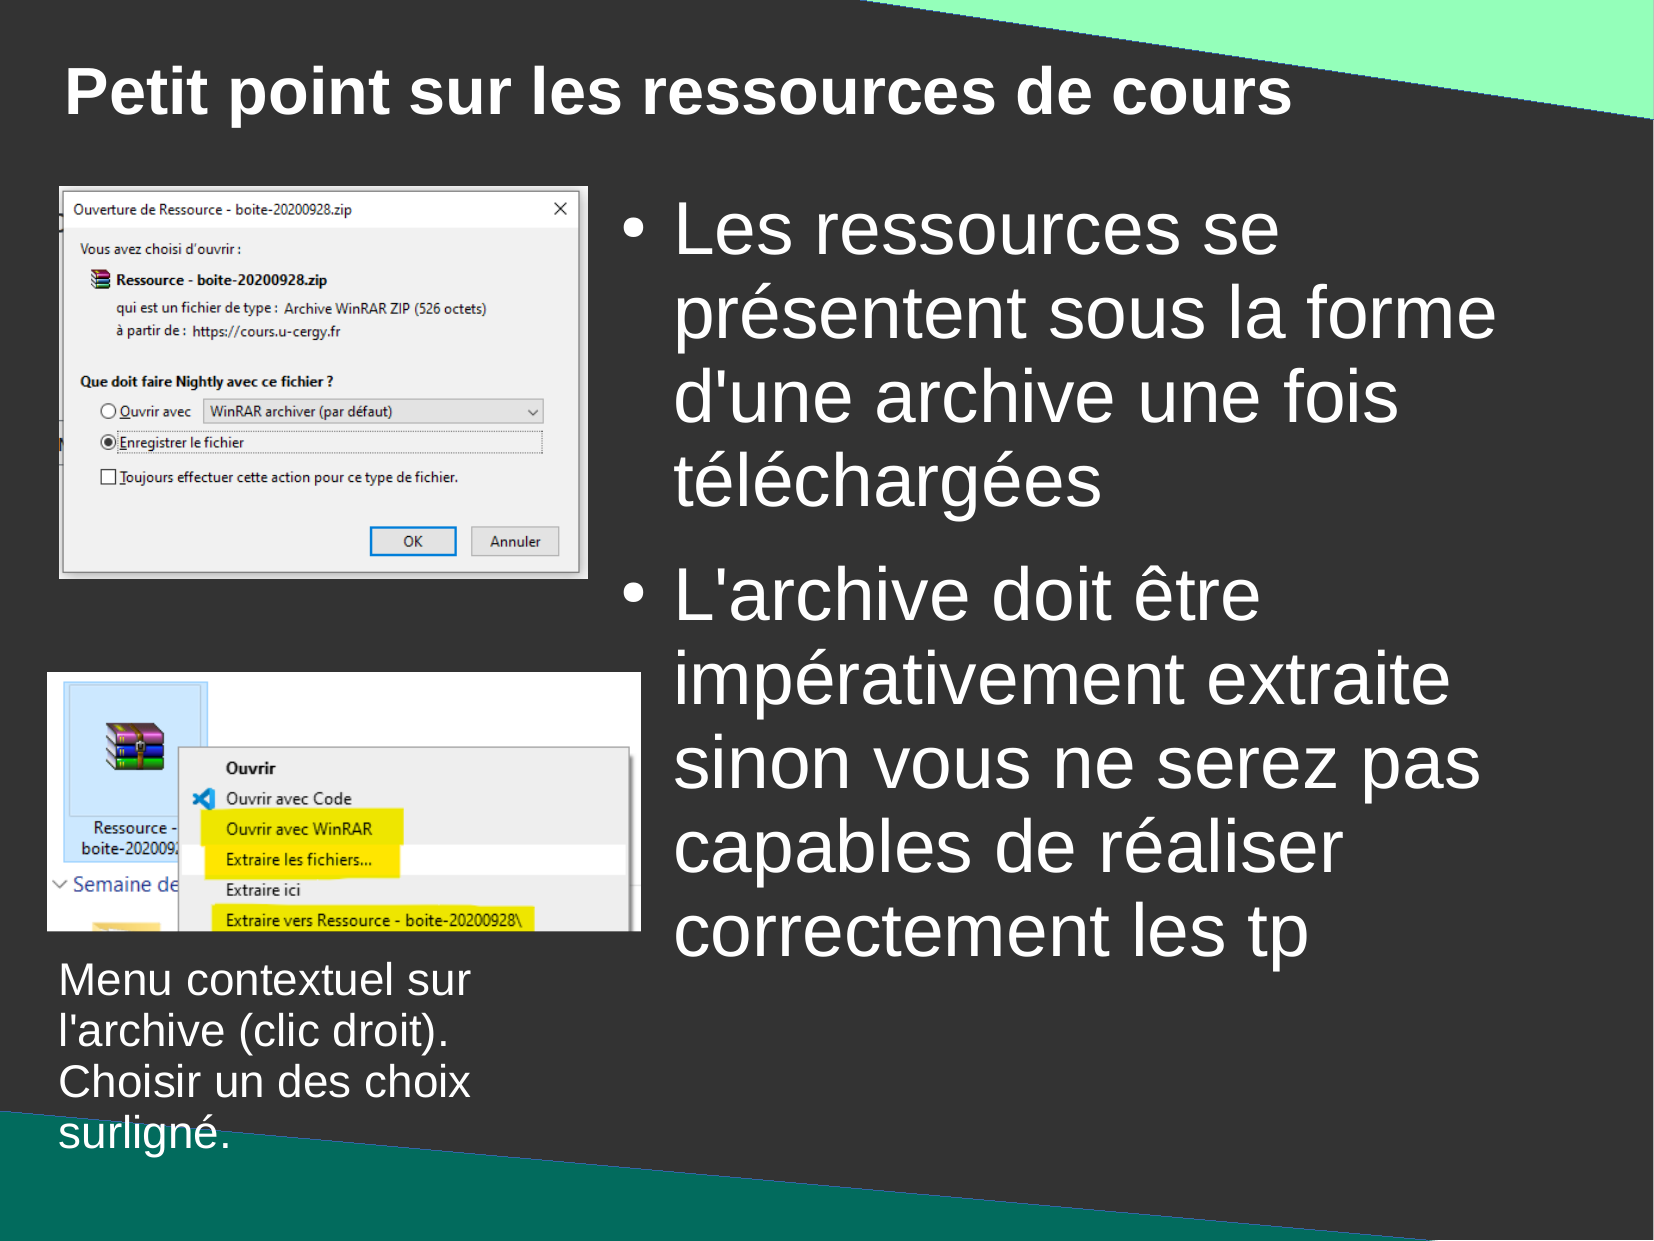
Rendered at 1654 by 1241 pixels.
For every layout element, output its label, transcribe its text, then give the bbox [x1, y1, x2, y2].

title Petit point sur les ressources de cours [64, 54, 1553, 157]
picture [47, 672, 641, 954]
text_box [860, 0, 1654, 120]
title Menu contextuel sur l'archive (clic droit). Choisir un des choix surligné. [59, 953, 630, 1159]
list Les ressources se présentent sous la forme d'une archive une fois téléchargées L'archive doit être impérativement extraite sinon vous ne serez pas capables de réaliser correctement les tp [602, 186, 1620, 1099]
picture [59, 186, 588, 579]
